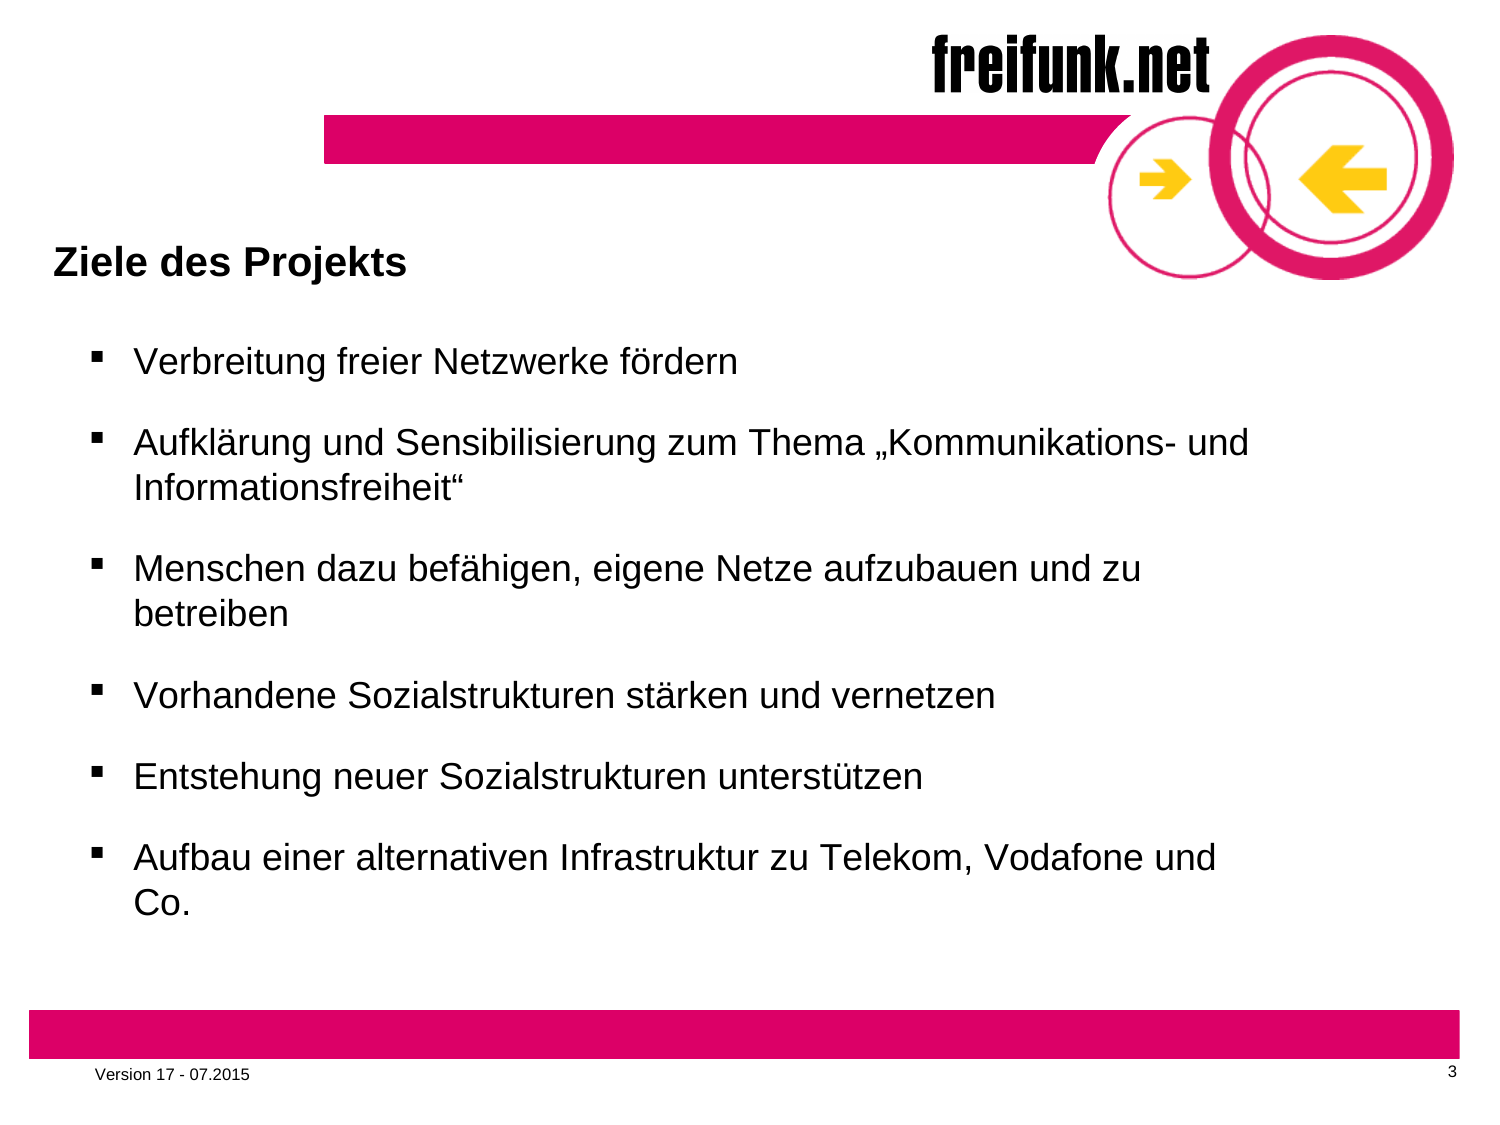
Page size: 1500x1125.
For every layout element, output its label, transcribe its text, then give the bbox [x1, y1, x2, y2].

picture [932, 34, 1454, 280]
text_box Ziele des Projekts [53, 235, 1046, 396]
text_box Verbreitung freier Netzwerke fördern Aufklärung und Sensibilisierung zum Thema „Kommunikations- und Informationsfreiheit“ Menschen dazu befähigen, eigene Netze aufzubauen und zu betreiben Vorhandene Sozialstrukturen stärken und vernetzen Entstehung neuer Sozialstrukturen unterstützen Aufbau einer alternativen Infrastruktur zu Telekom, Vodafone und Co. [59, 337, 1288, 976]
